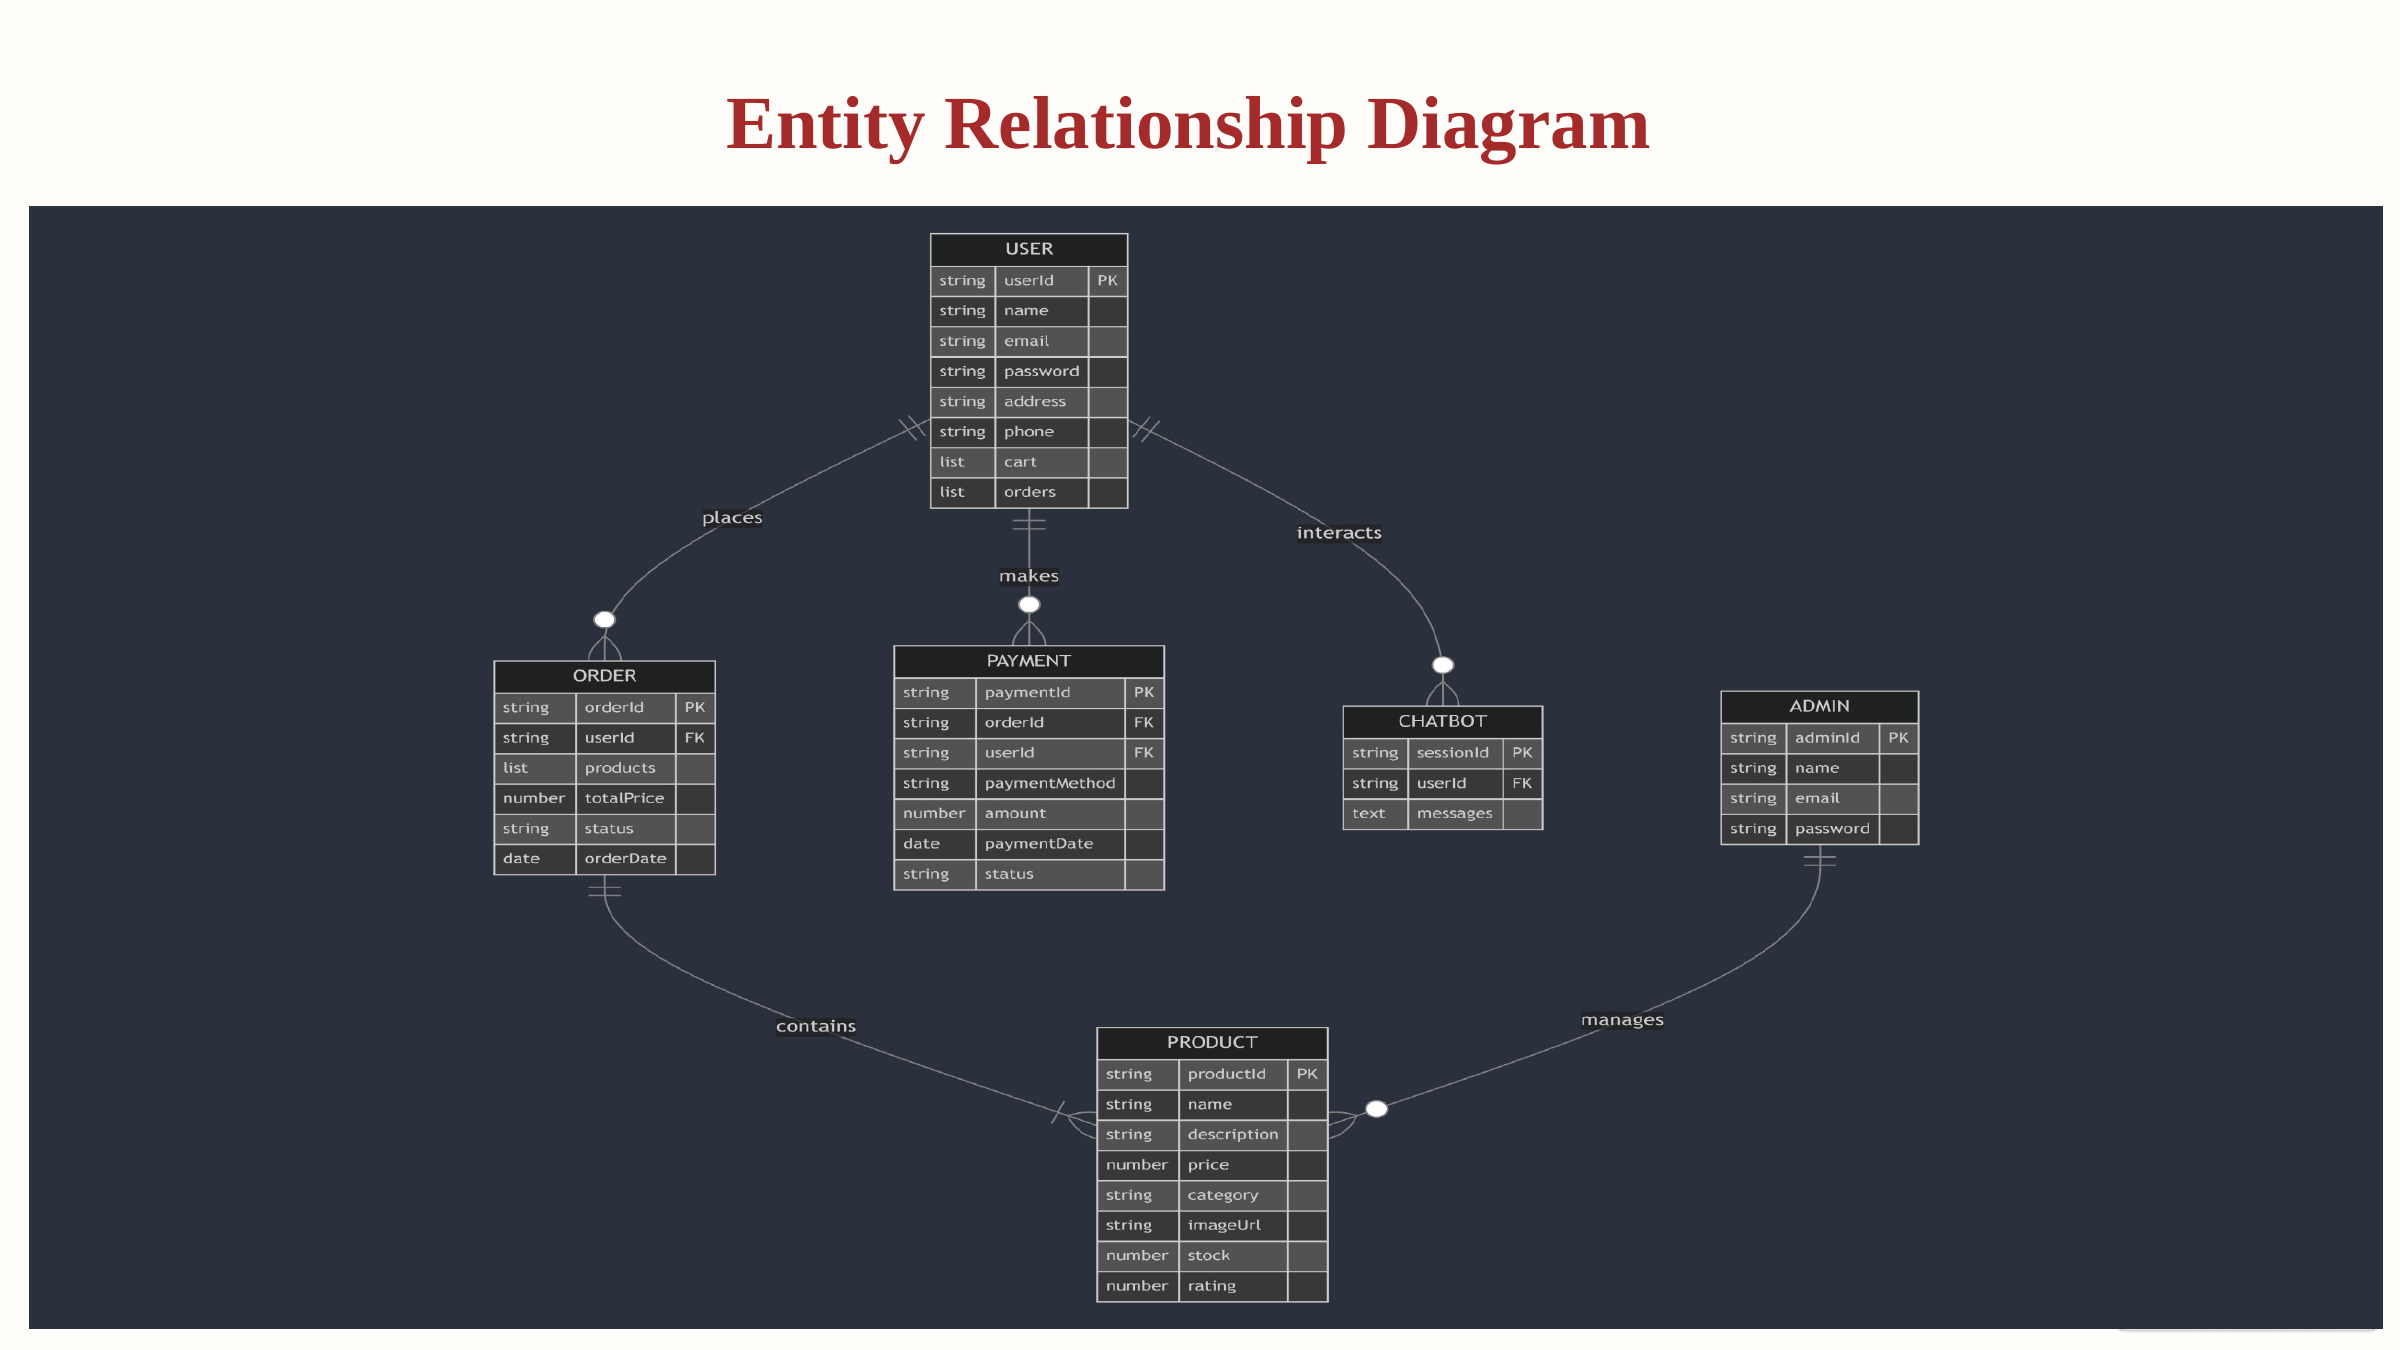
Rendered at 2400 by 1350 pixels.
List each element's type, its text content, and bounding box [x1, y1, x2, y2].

title Entity Relationship Diagram [118, 10, 2279, 237]
picture [29, 206, 2389, 1339]
